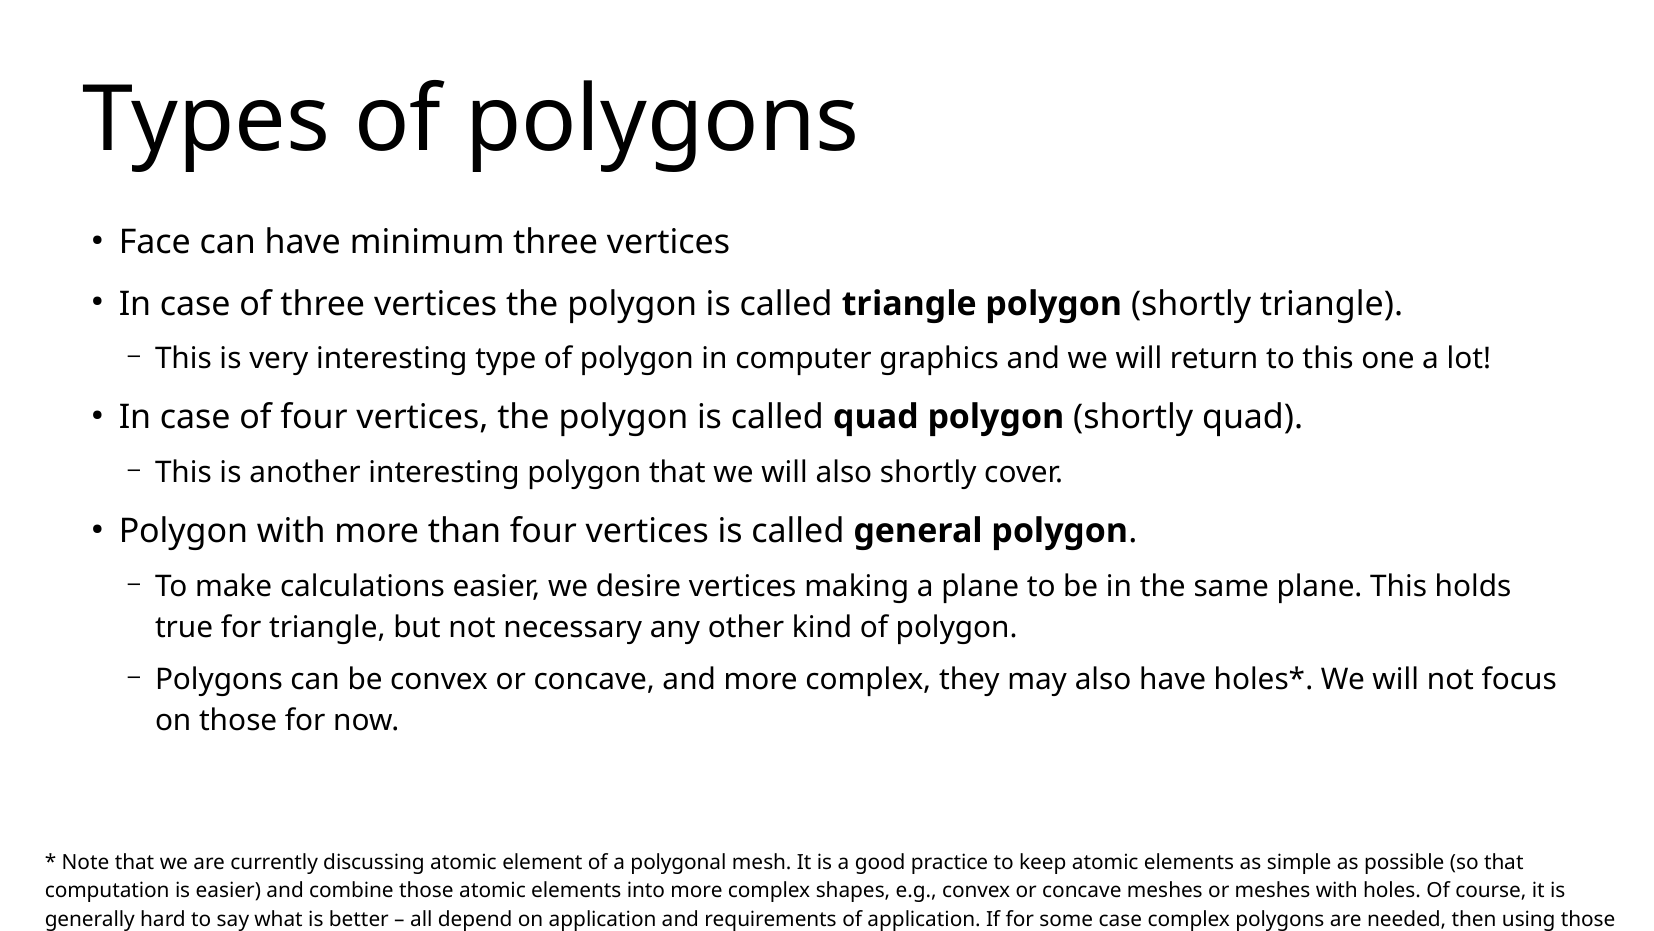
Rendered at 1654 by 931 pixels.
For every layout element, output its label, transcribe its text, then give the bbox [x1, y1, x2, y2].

title Types of polygons [82, 37, 1571, 193]
text_box * Note that we are currently discussing atomic element of a polygonal mesh. It is a good practice to keep atomic elements as simple as possible (so that computation is easier) and combine those atomic elements into more complex shapes, e.g., convex or concave meshes or meshes with holes. Of course, it is generally hard to say what is better – all depend on application and requirements of application. If for some case complex polygons are needed, then using those is also approved. But in this course, we will keep to the simple building blocks and hint more complex element for you to investigate further if needed. [30, 840, 1636, 931]
list Face can have minimum three vertices In case of three vertices the polygon is called triangle polygon (shortly triangle). This is very interesting type of polygon in computer graphics and we will return to this one a lot! In case of four vertices, the polygon is called quad polygon (shortly quad). This is another interesting polygon that we will also shortly cover. Polygon with more than four vertices is called general polygon. To make calculations easier, we desire vertices making a plane to be in the same plane. This holds true for triangle, but not necessary any other kind of polygon. Polygons can be convex or concave, and more complex, they may also have holes*. We will not focus on those for now. [82, 217, 1571, 758]
